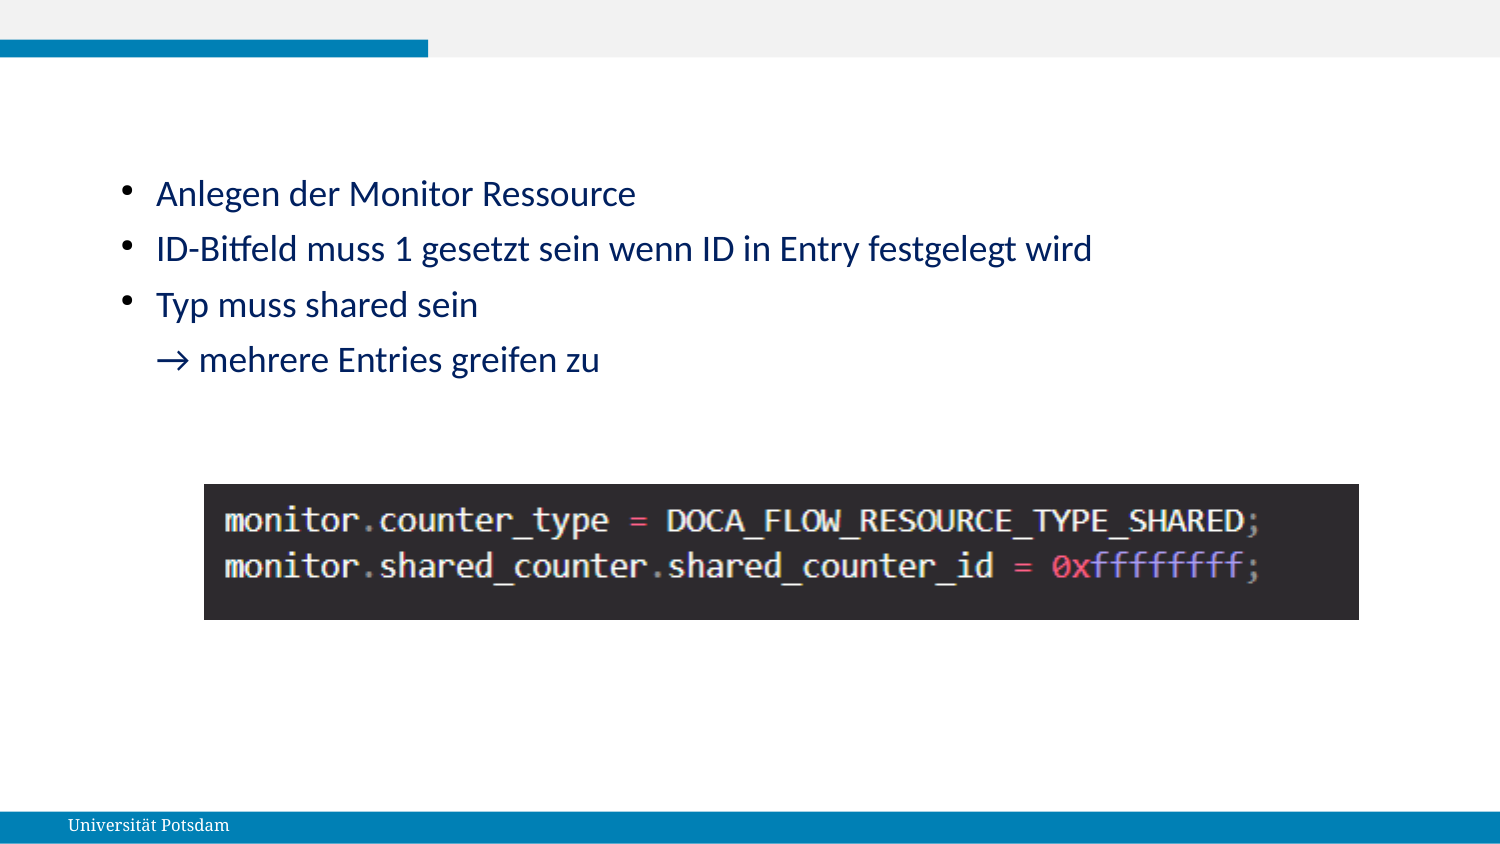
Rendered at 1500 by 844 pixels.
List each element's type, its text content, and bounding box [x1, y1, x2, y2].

text_box Anlegen der Monitor Ressource ID-Bitfeld muss 1 gesetzt sein wenn ID in Entry festgelegt wird Typ muss shared sein → mehrere Entries greifen zu [105, 161, 1447, 414]
picture [204, 484, 1359, 620]
